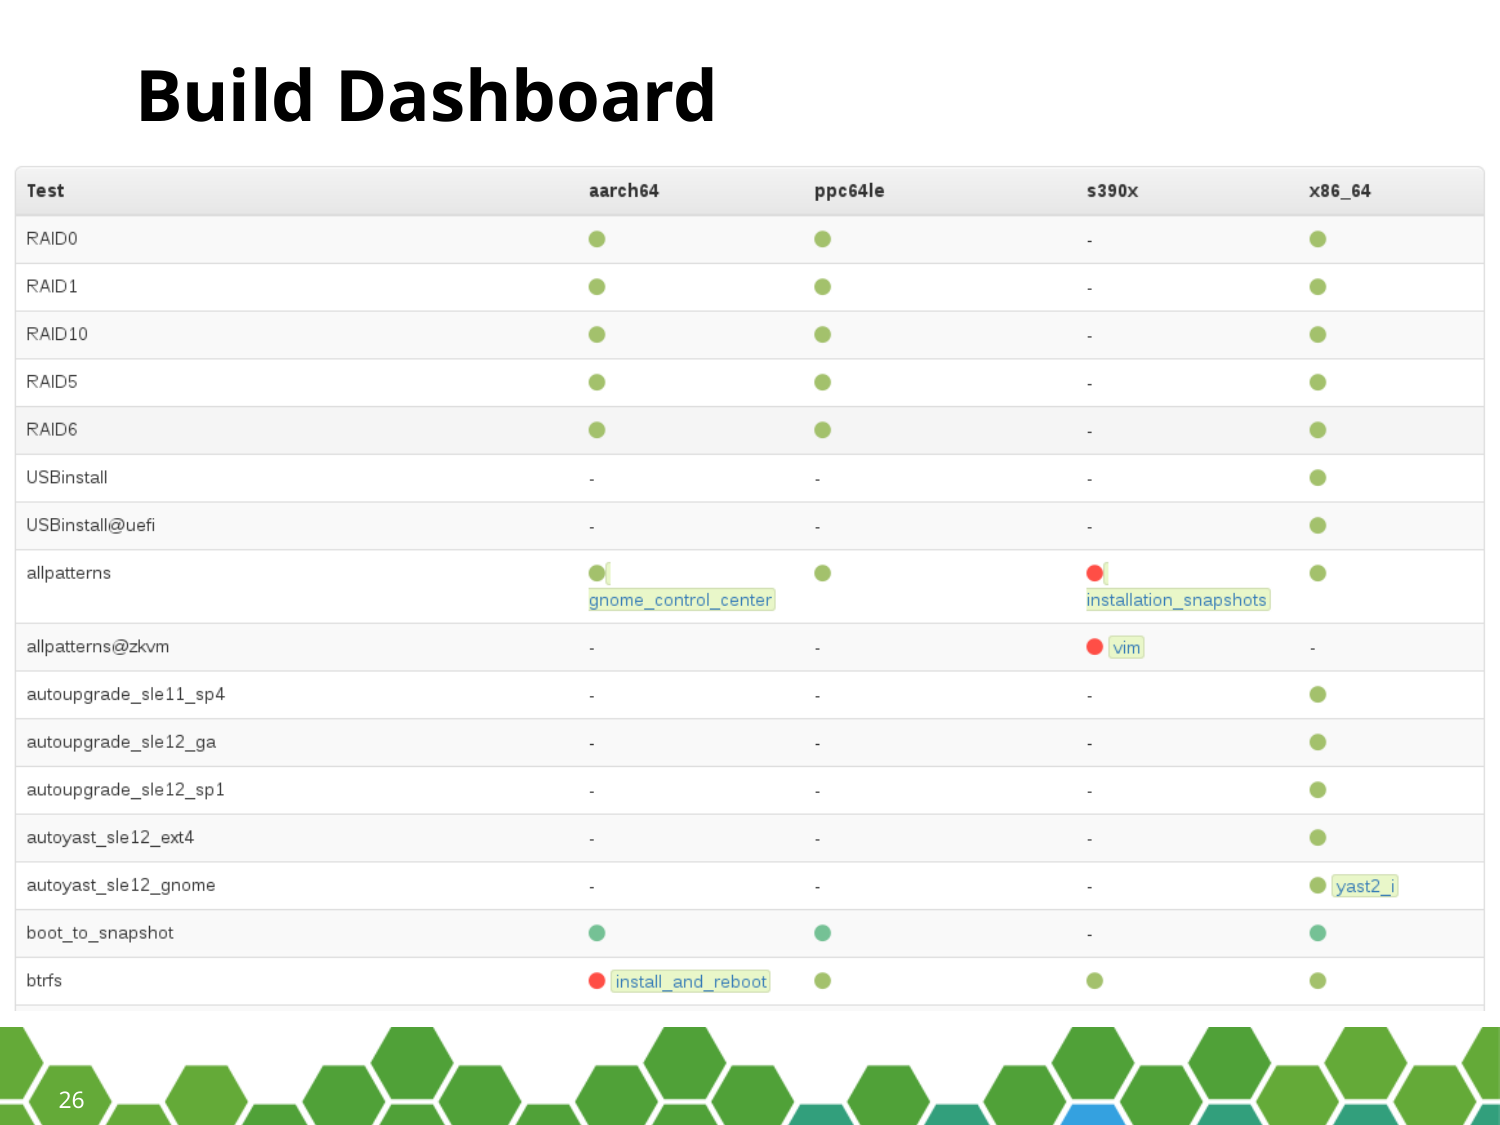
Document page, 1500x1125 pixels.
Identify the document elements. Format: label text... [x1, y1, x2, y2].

title Build Dashboard [135, 12, 1372, 161]
picture [0, 1027, 1500, 1125]
picture [11, 161, 1489, 1011]
